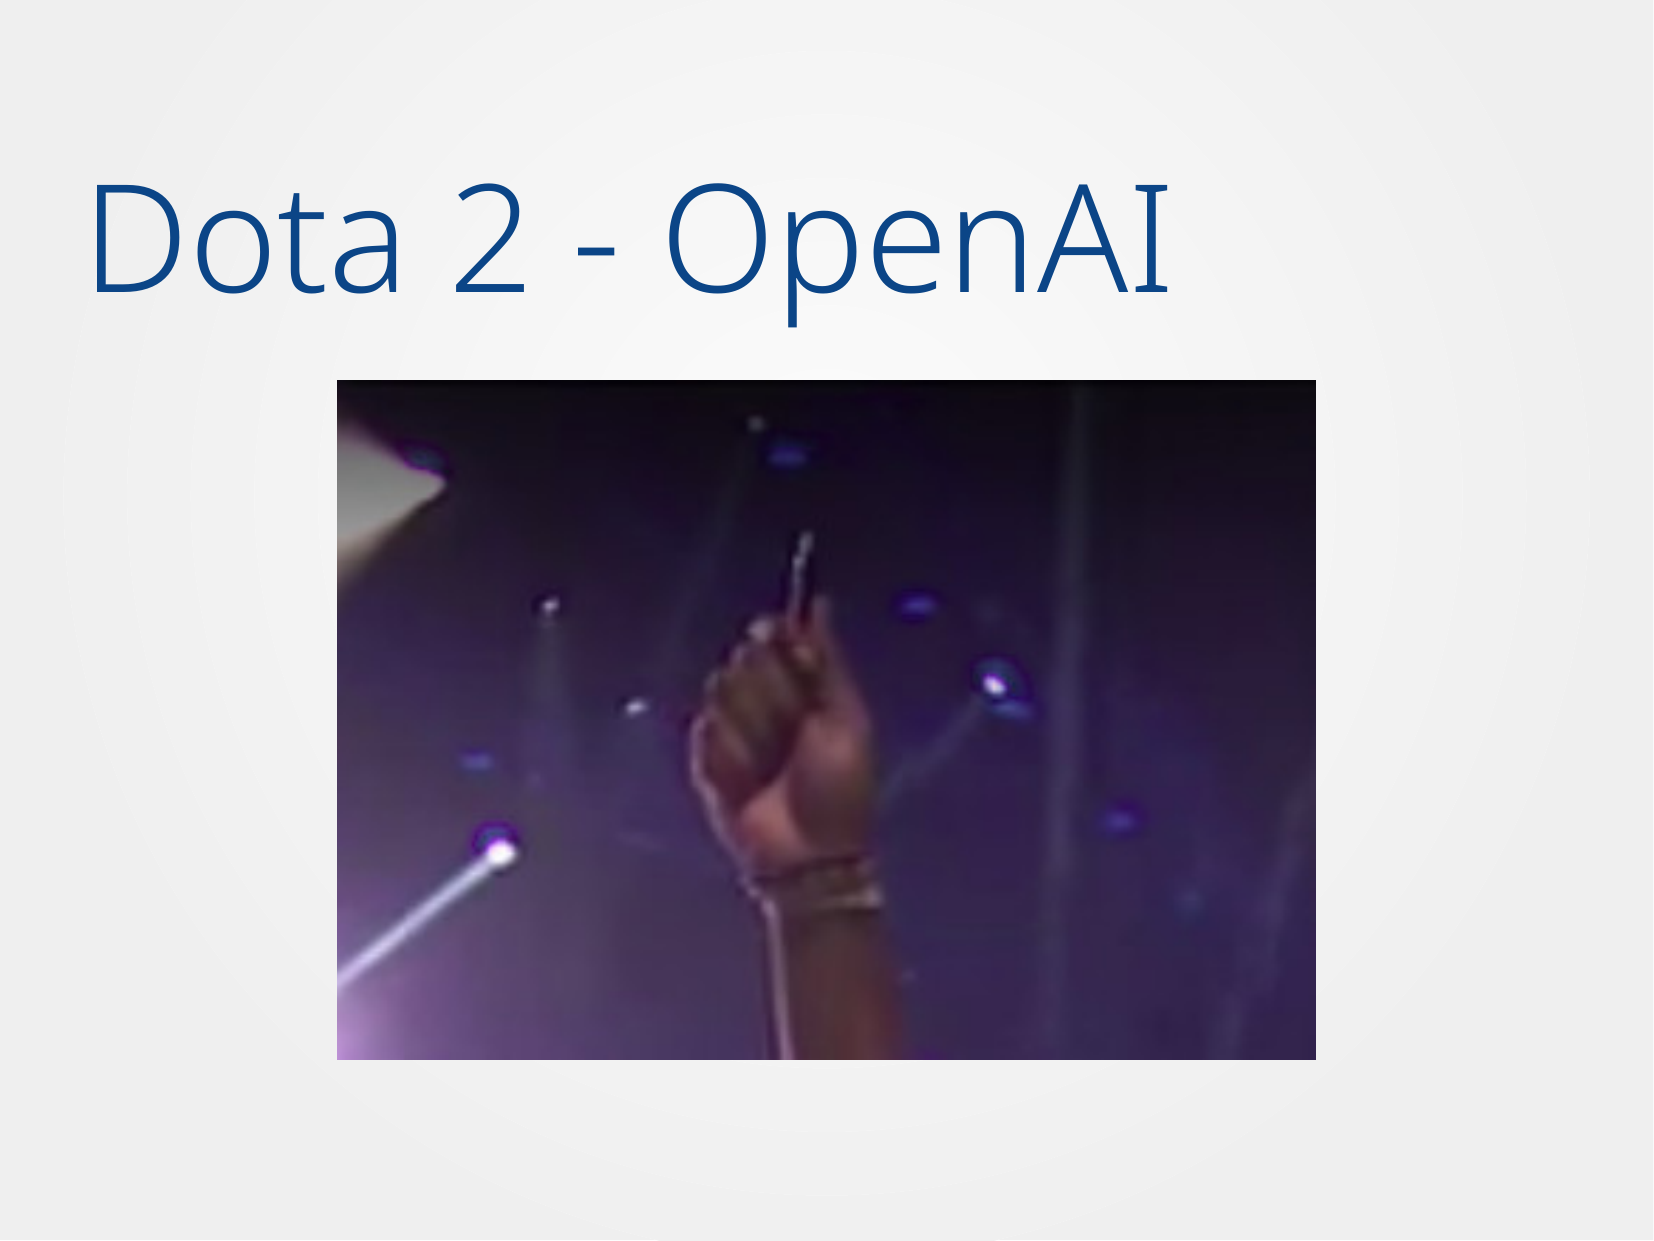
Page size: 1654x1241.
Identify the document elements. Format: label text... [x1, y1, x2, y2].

picture [337, 380, 1316, 1060]
title Dota 2 - OpenAI [82, 80, 1654, 337]
